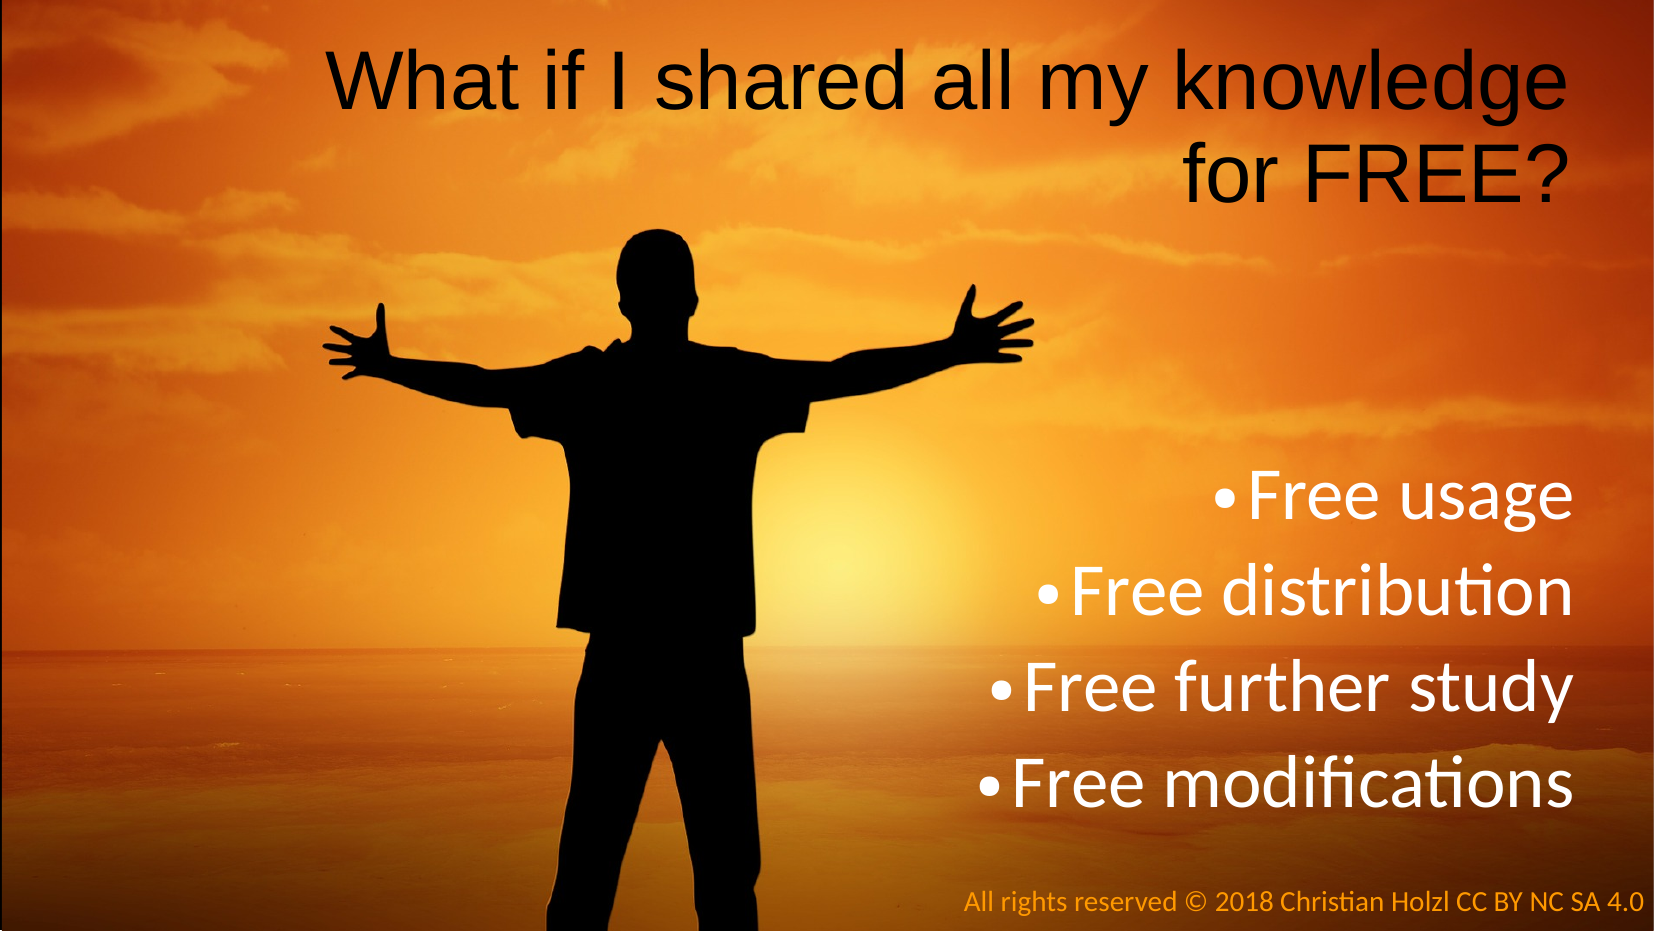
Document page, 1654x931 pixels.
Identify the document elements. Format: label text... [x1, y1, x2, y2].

title What if I shared all my knowledge for FREE? [82, 34, 1571, 221]
picture [1, 0, 1654, 931]
subtitle Free usage Free distribution Free further study Free modifications [86, 345, 1576, 931]
text_box All rights reserved © 2018 Christian Holzl CC BY NC SA 4.0 [945, 885, 1645, 924]
